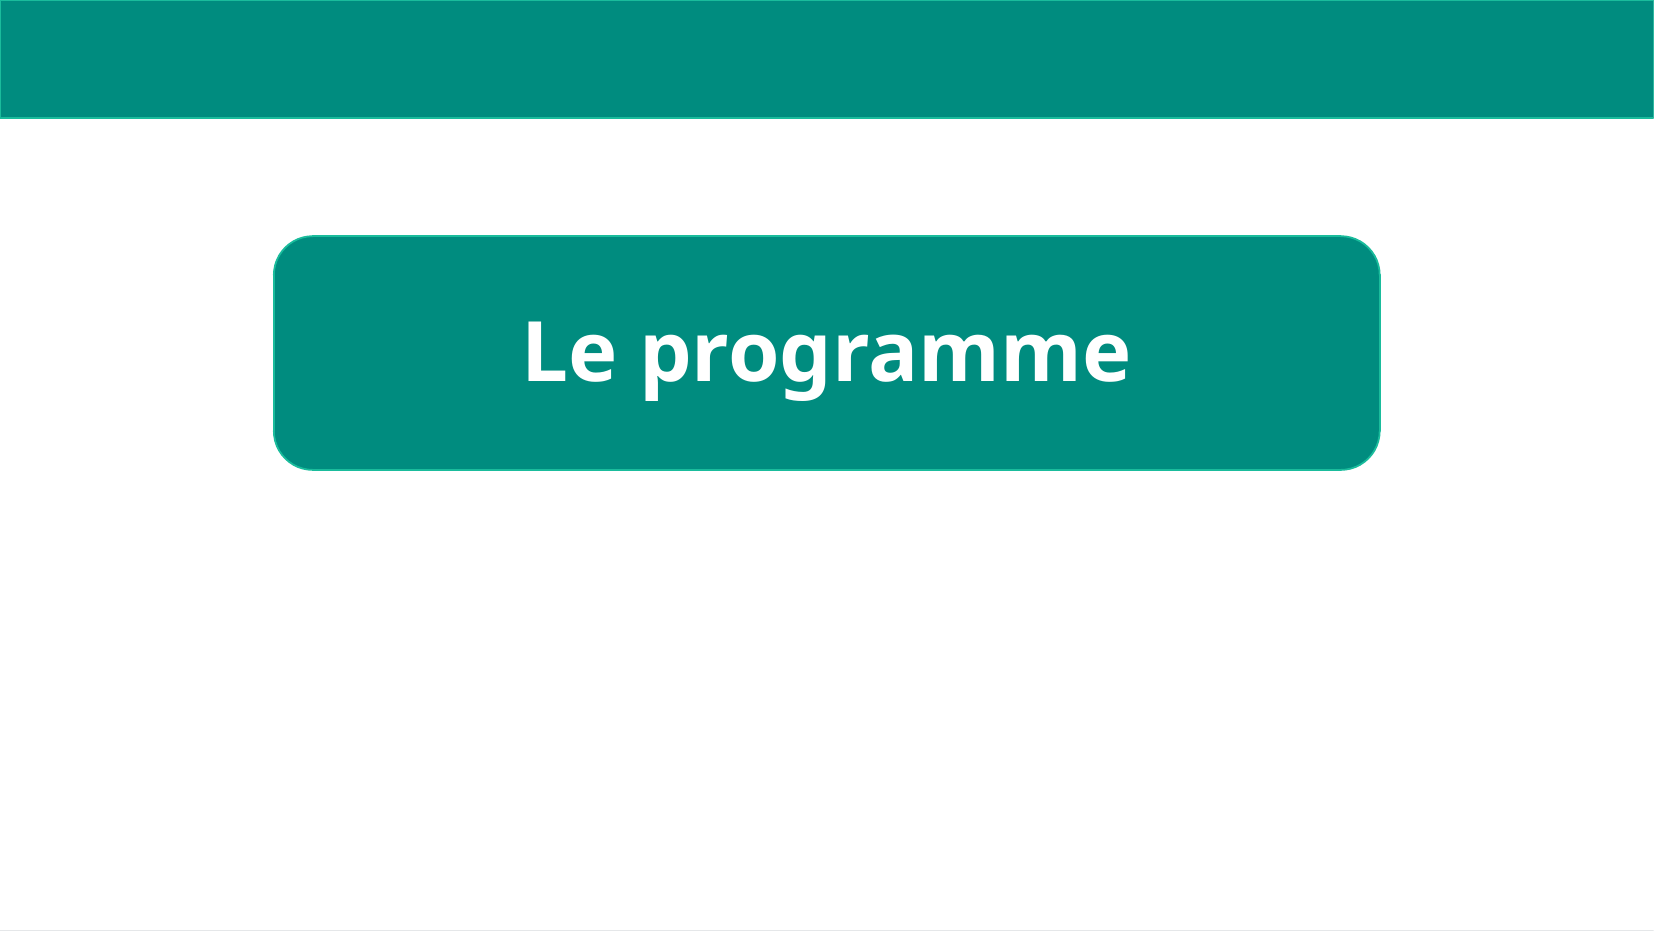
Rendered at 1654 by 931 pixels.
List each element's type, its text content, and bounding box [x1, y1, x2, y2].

title Le programme [284, 238, 1369, 443]
text_box [273, 253, 1380, 470]
